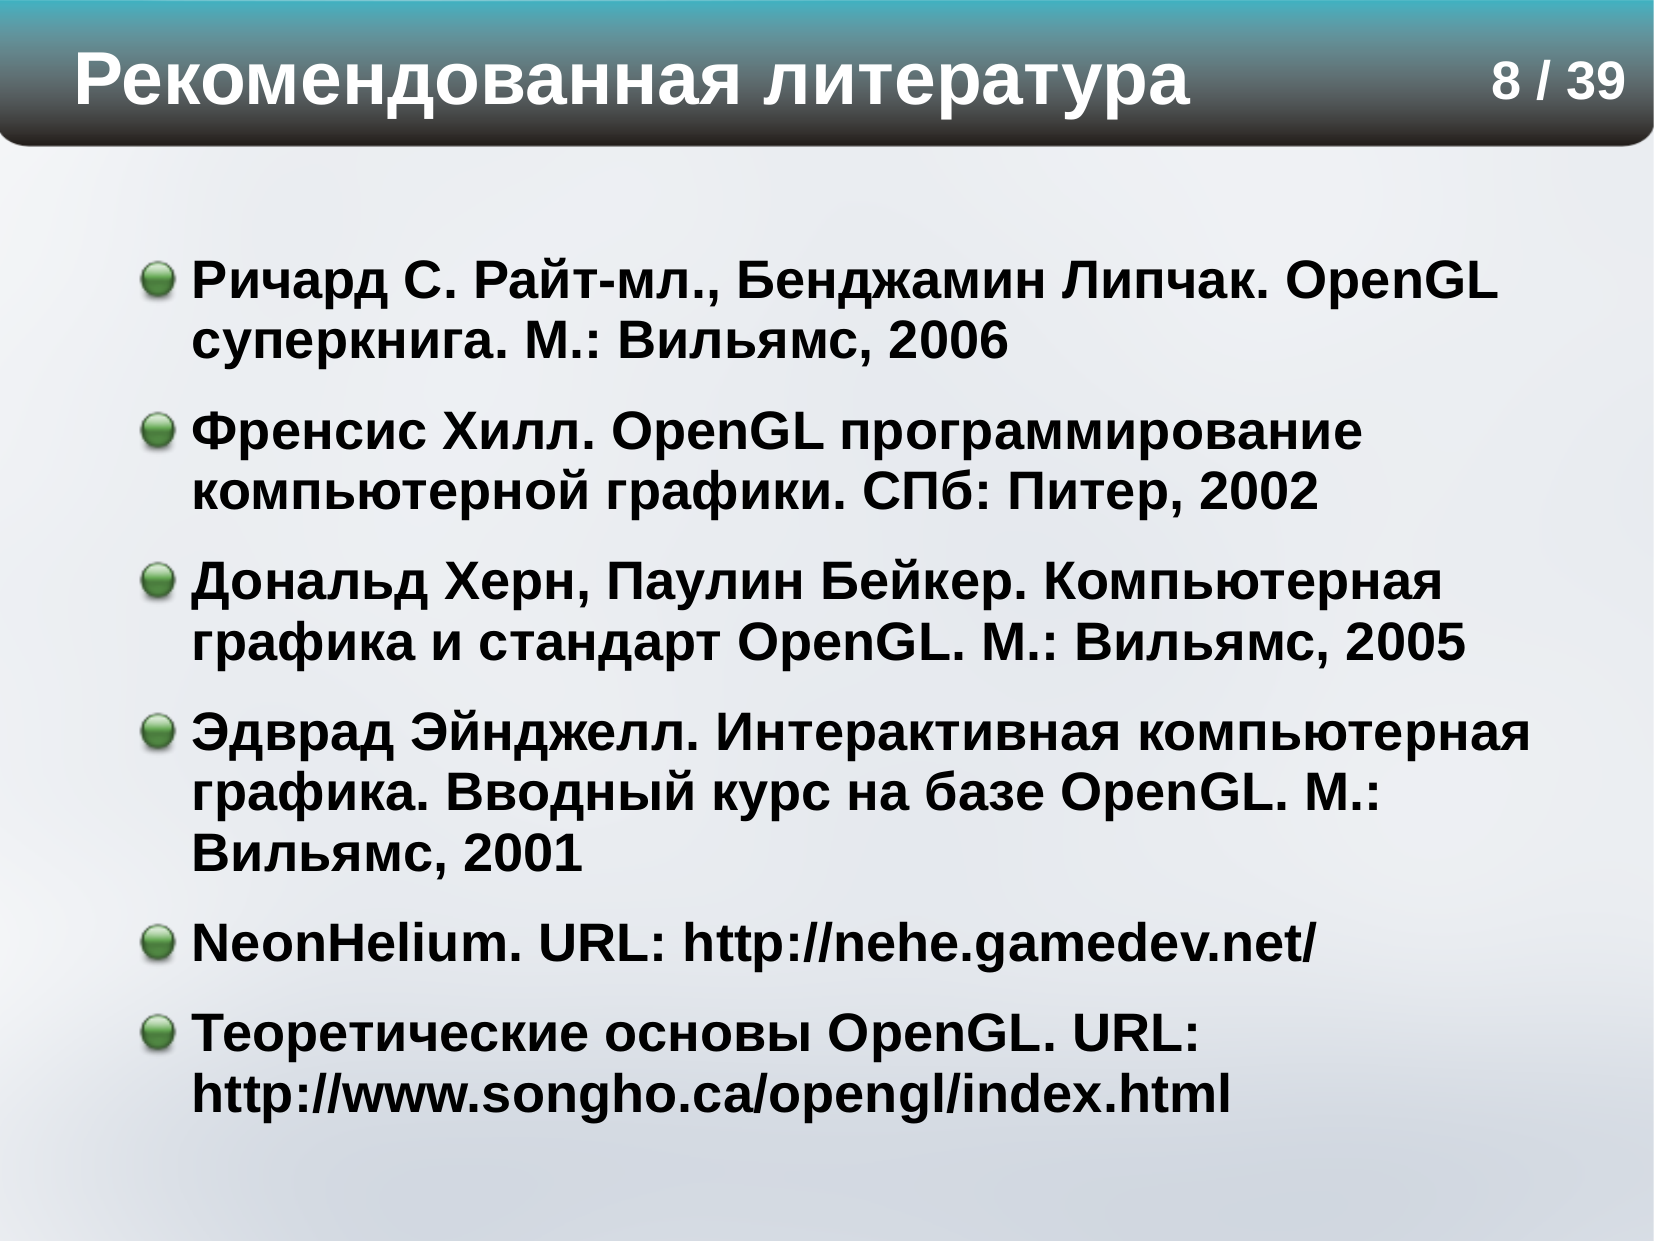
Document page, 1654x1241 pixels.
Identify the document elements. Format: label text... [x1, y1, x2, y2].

picture [0, 0, 1654, 1241]
text_box Ричард С. Райт-мл., Бенджамин Липчак. OpenGL суперкнига. М.: Вильямс, 2006 Френсис Хилл. OpenGL программирование компьютерной графики. СПб: Питер, 2002 Дональд Херн, Паулин Бейкер. Компьютерная графика и стандарт OpenGL. М.: Вильямс, 2005 Эдврад Эйнджелл. Интерактивная компьютерная графика. Вводный курс на базе OpenGL. М.: Вильямс, 2001 NeonHelium. URL: http://nehe.gamedev.net/ Теоретические основы OpenGL. URL: http://www.songho.ca/opengl/index.html [118, 242, 1595, 1131]
text_box Рекомендованная литература [59, 29, 1241, 129]
text_box <number> / 39 [1476, 42, 1654, 179]
